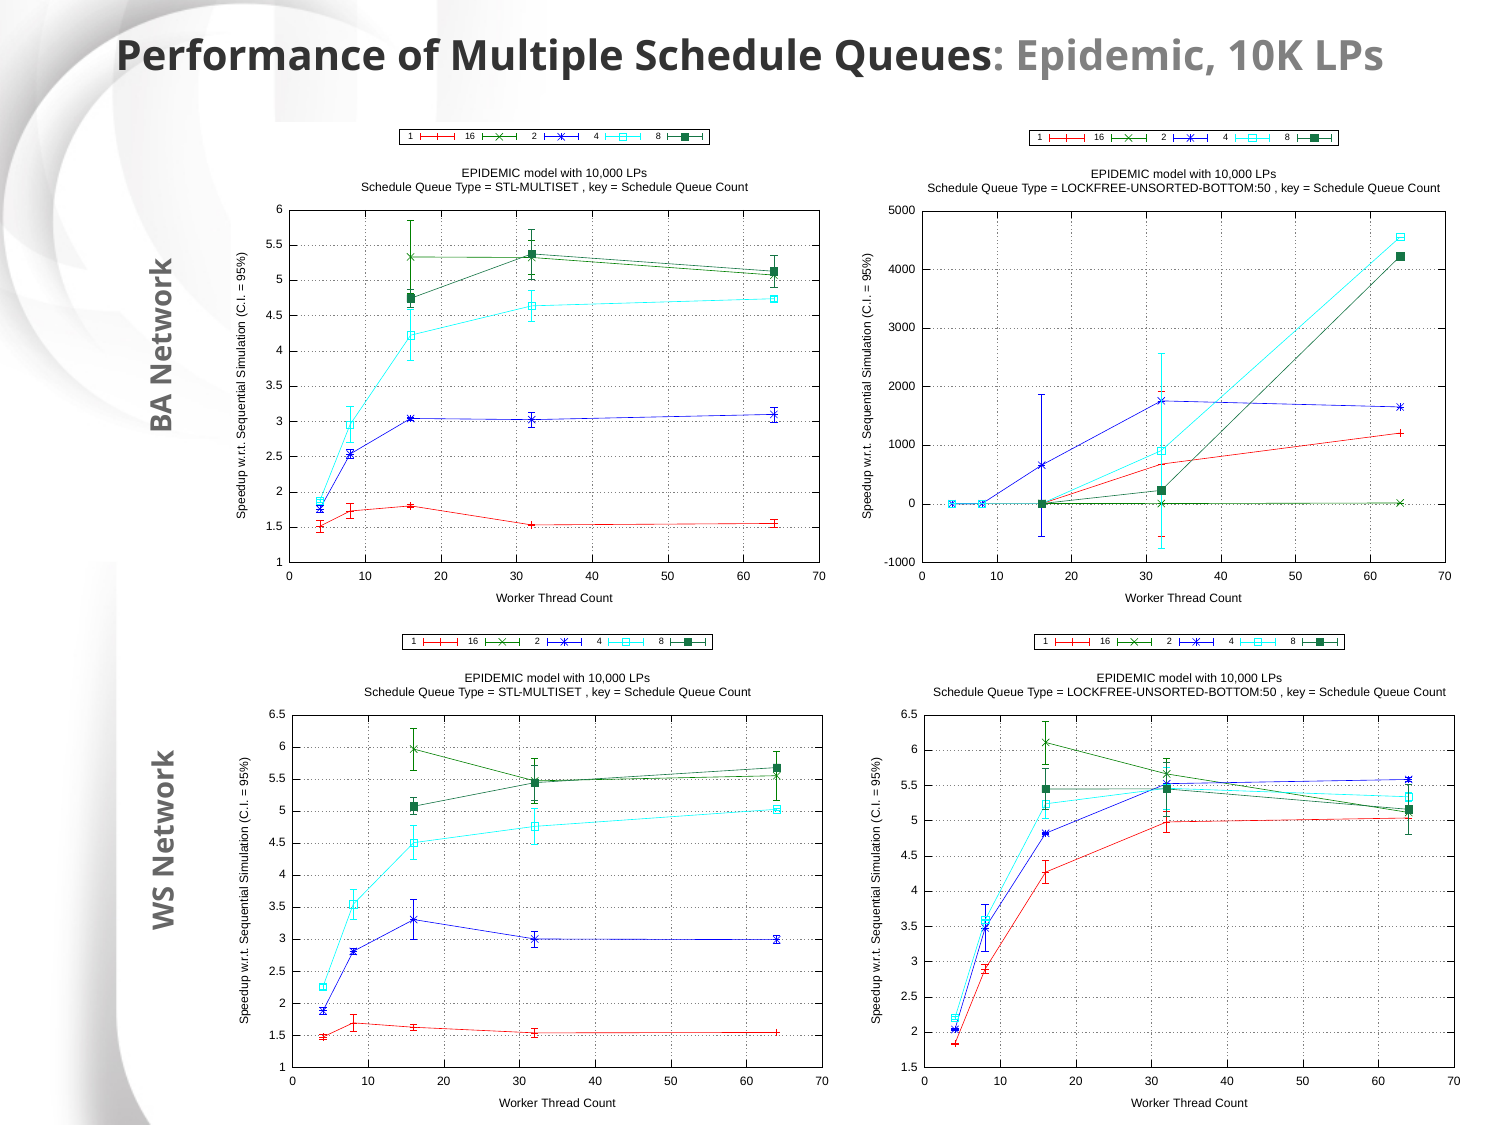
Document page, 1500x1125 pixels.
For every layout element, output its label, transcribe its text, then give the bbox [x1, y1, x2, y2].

title Performance of Multiple Schedule Queues: Epidemic, 10K LPs [0, 2, 1500, 105]
text_box BA Network [132, 224, 188, 449]
text_box WS Network [135, 712, 190, 946]
picture [0, 105, 1500, 1125]
